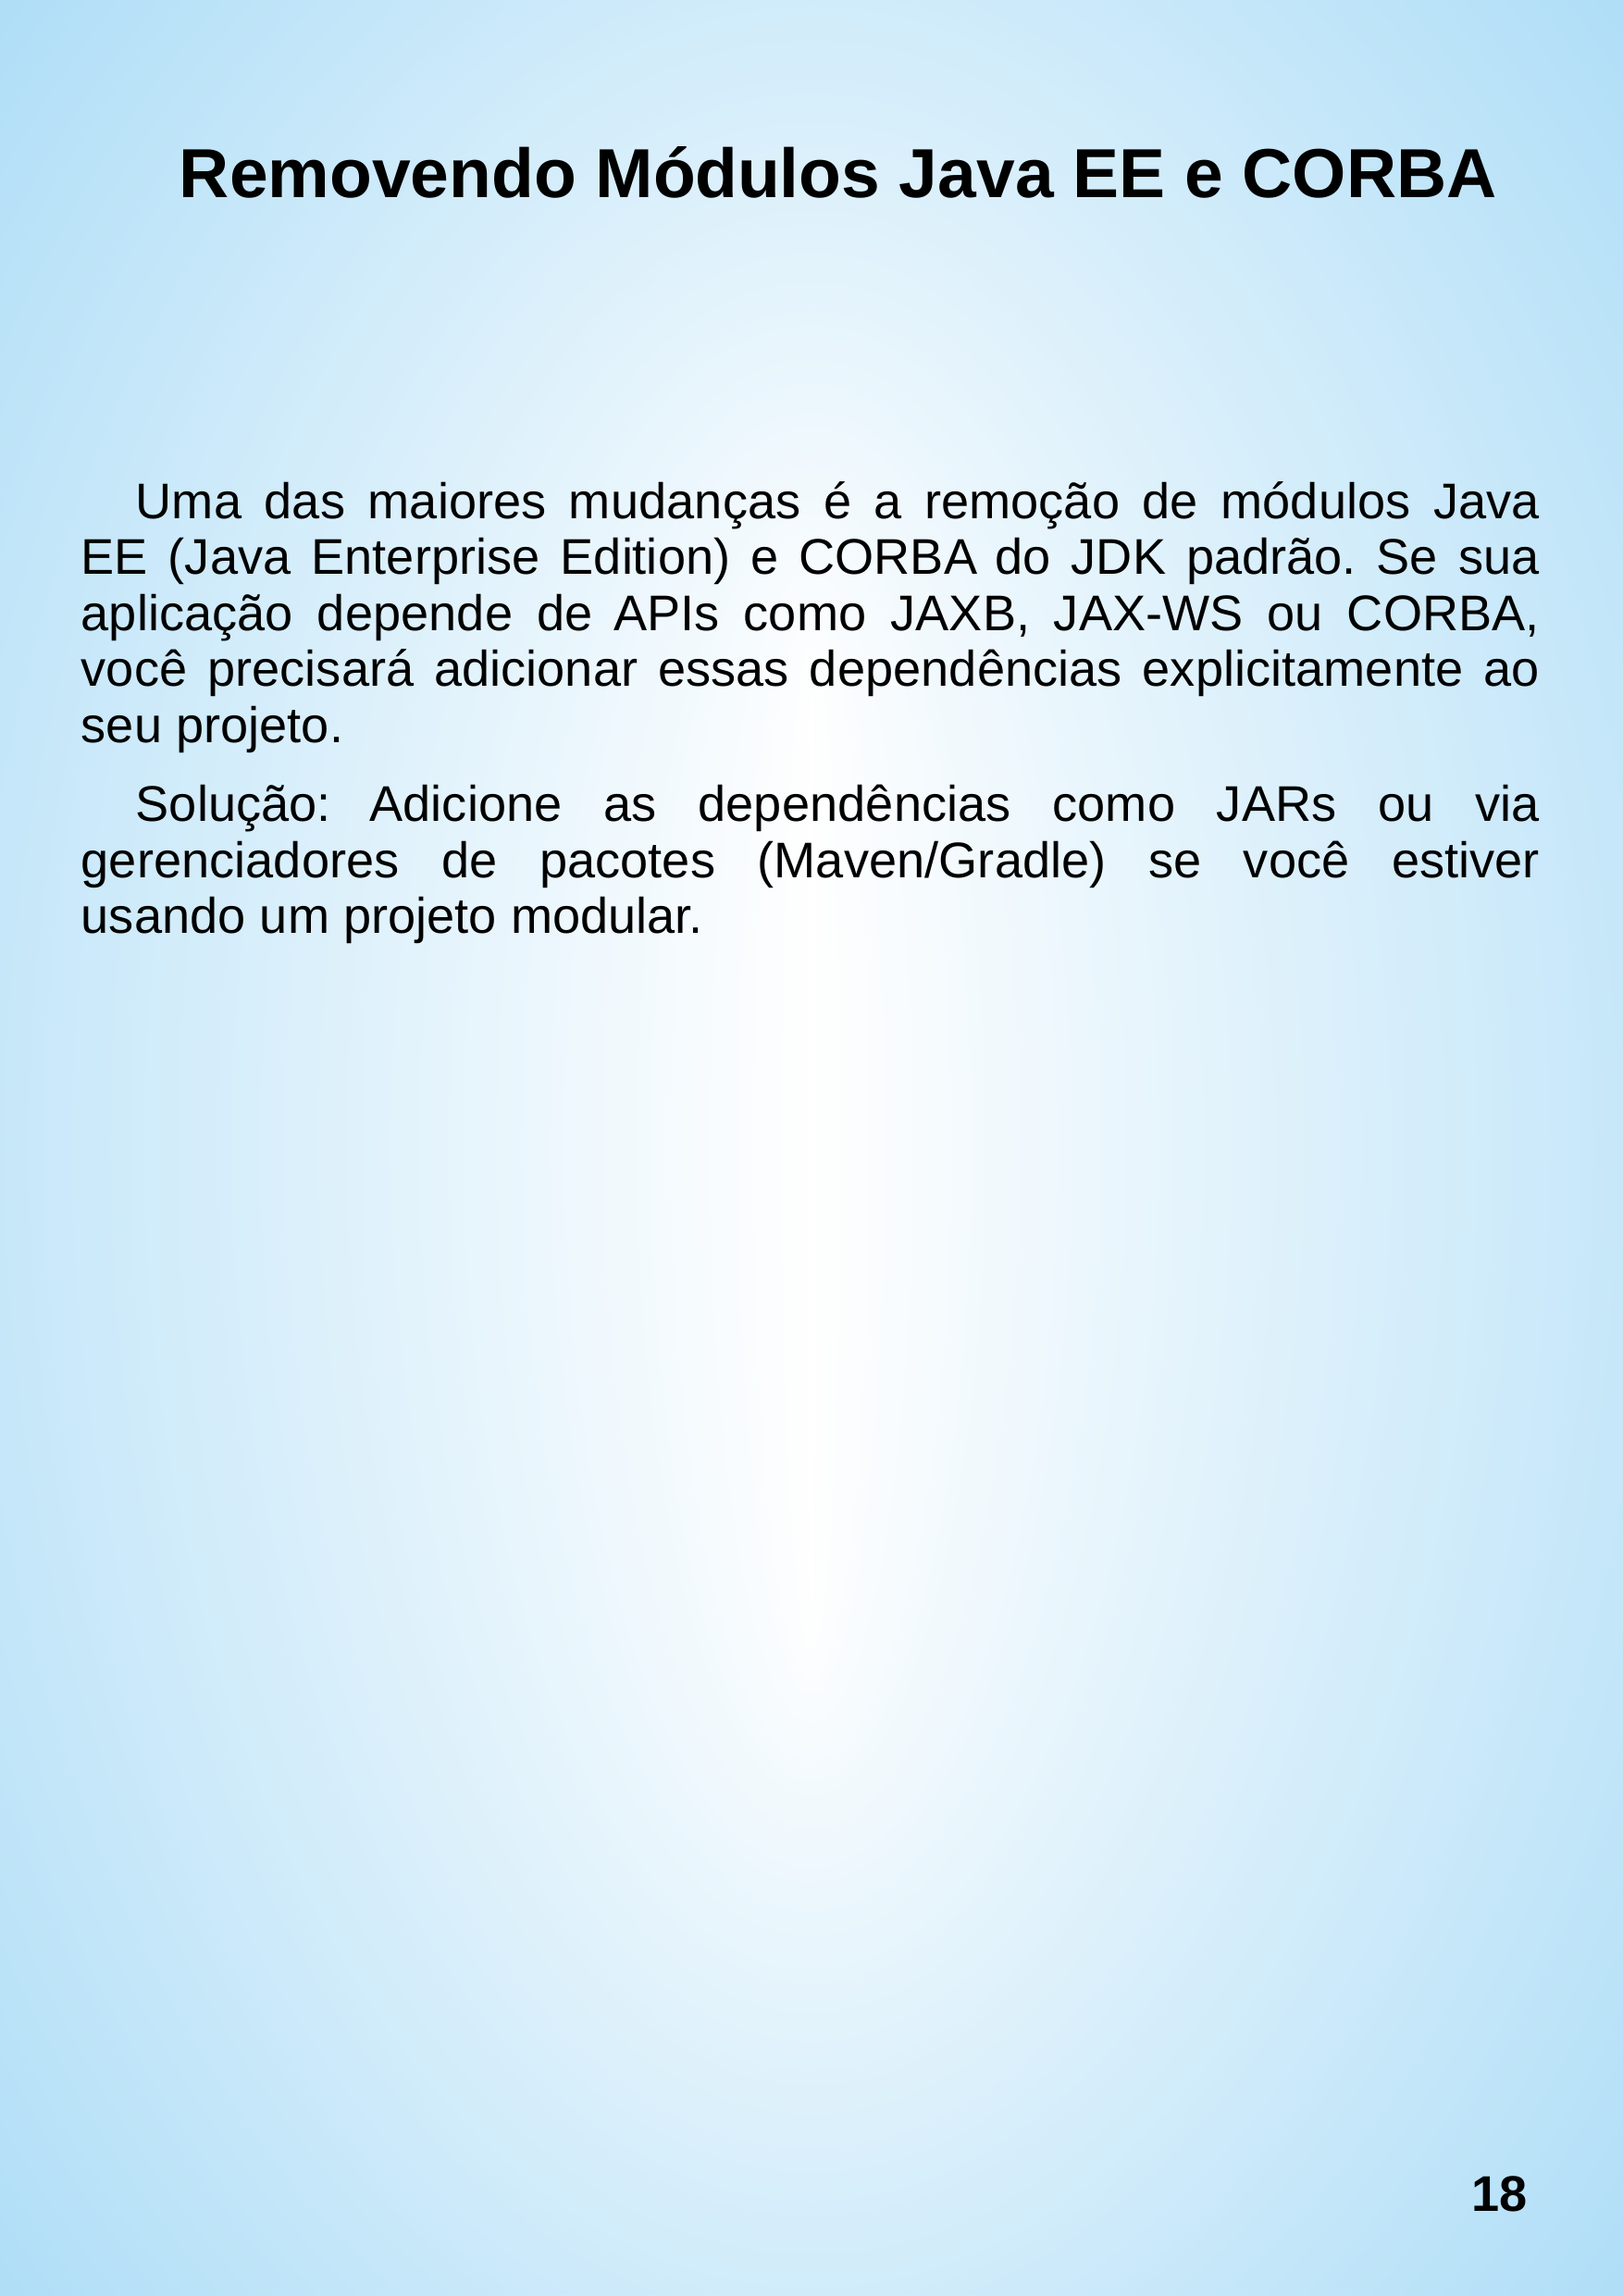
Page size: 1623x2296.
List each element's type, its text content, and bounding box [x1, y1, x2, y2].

title Removendo Módulos Java EE e CORBA [81, 91, 1542, 255]
list Uma das maiores mudanças é a remoção de módulos Java EE (Java Enterprise Edition) e CORBA do JDK padrão. Se sua aplicação depende de APIs como JAXB, JAX-WS ou CORBA, você precisará adicionar essas dependências explicitamente ao seu projeto. Solução: Adicione as dependências como JARs ou via gerenciadores de pacotes (Maven/Gradle) se você estiver usando um projeto modular. [81, 255, 1542, 2051]
